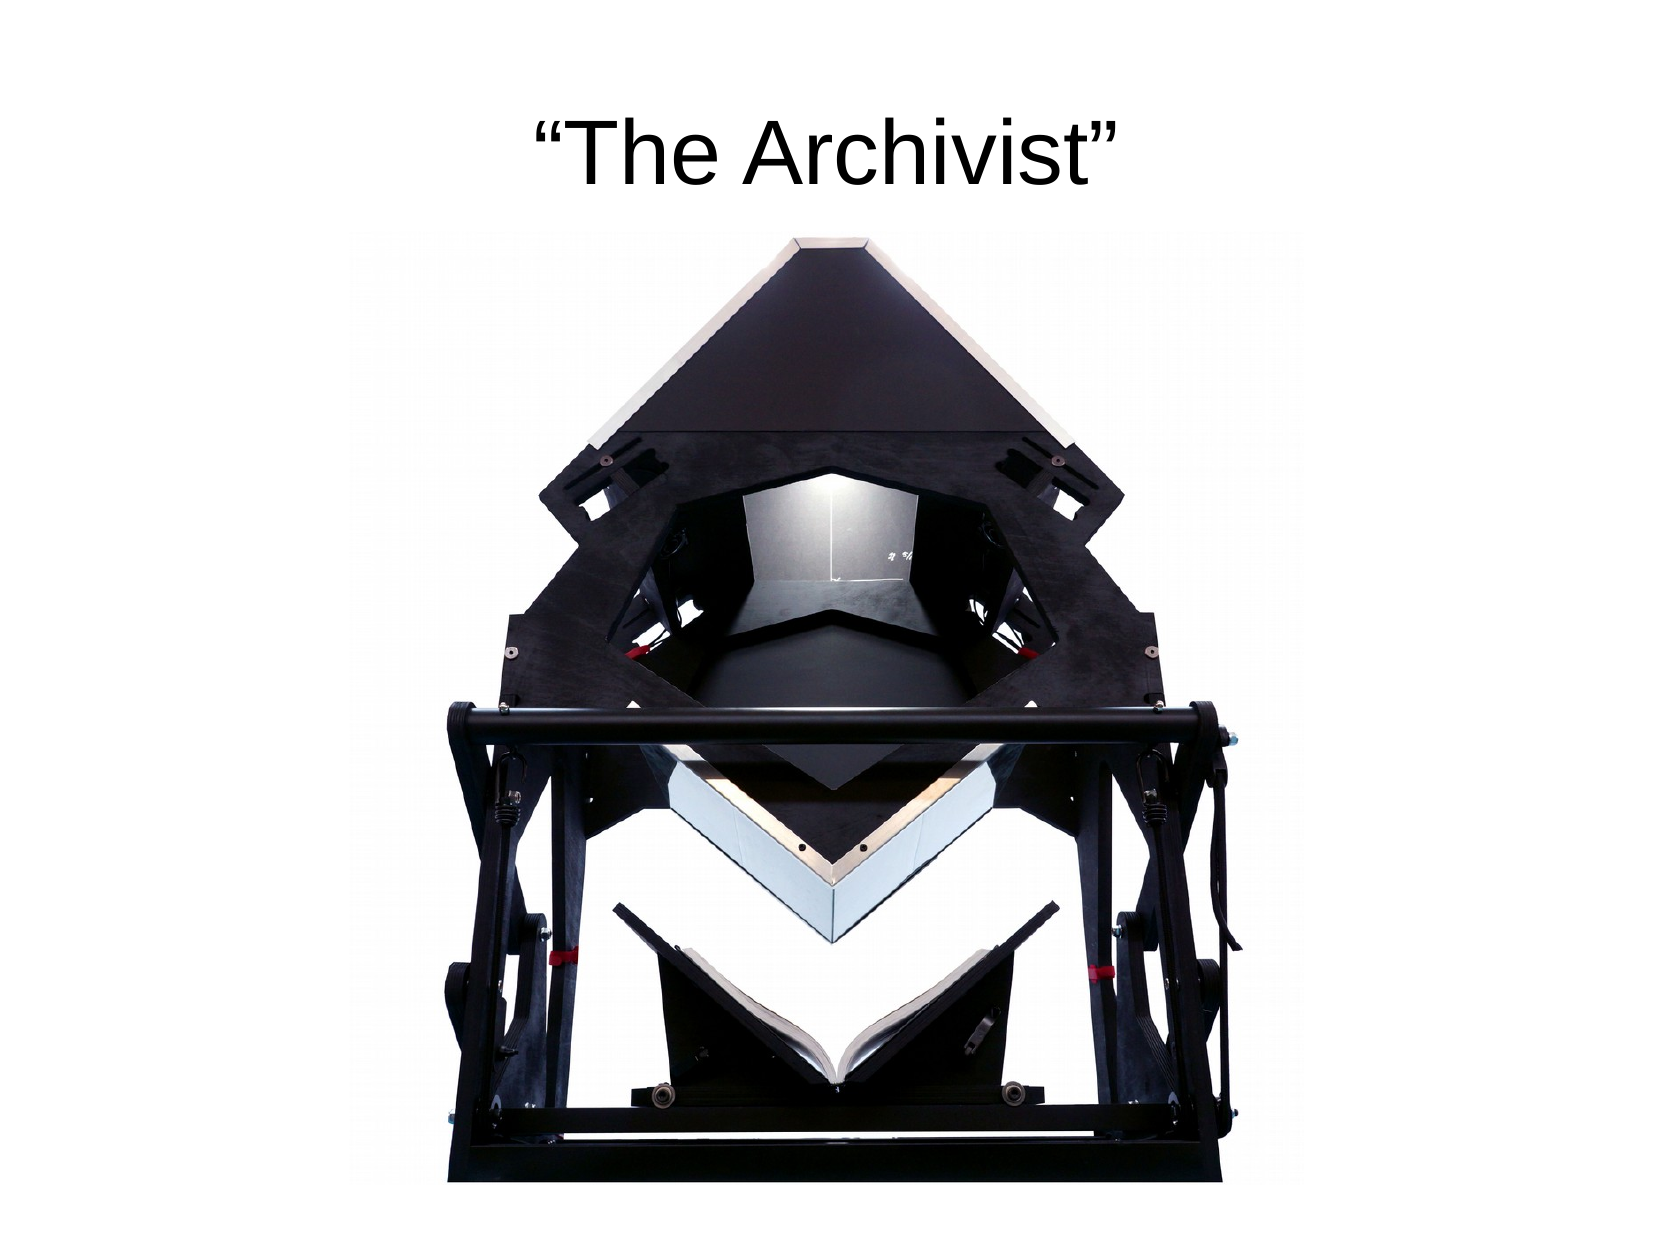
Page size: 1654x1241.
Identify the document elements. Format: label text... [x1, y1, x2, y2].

picture [349, 231, 1304, 1186]
title “The Archivist” [82, 49, 1571, 257]
